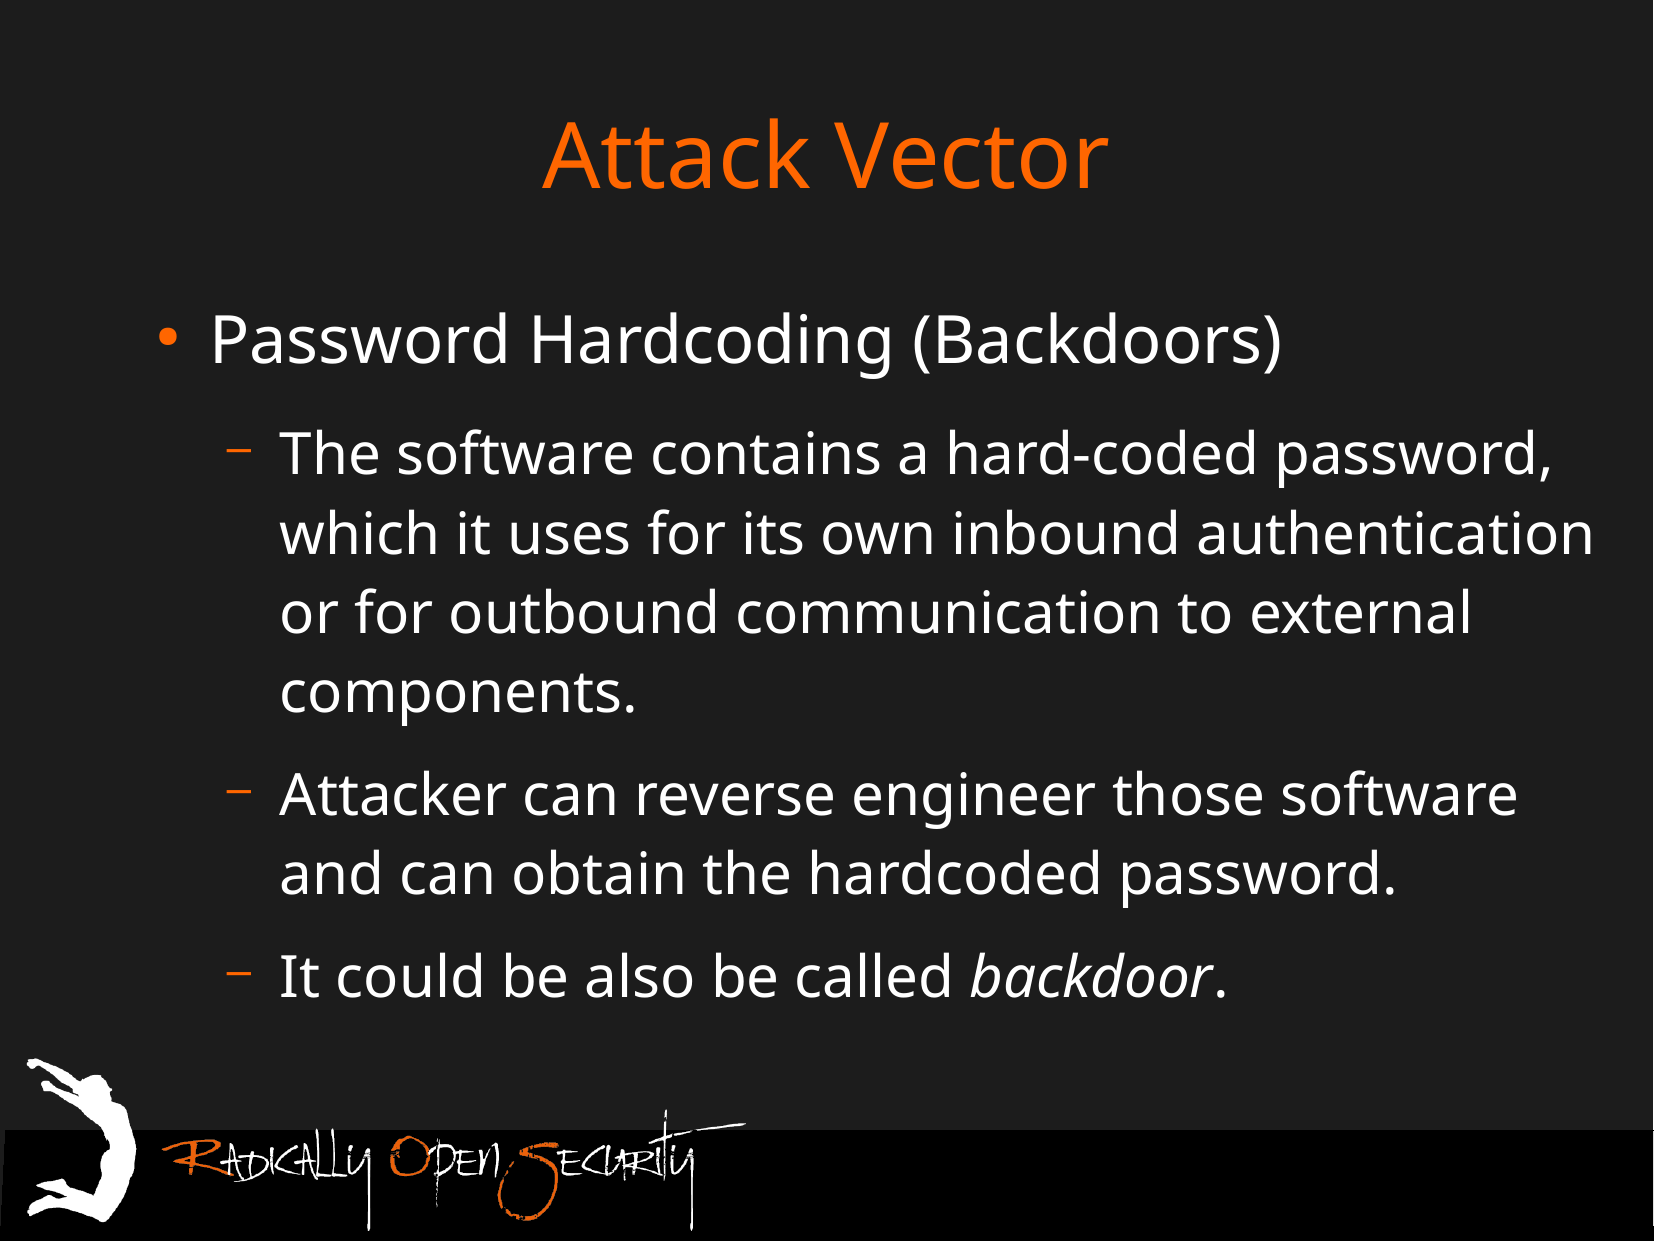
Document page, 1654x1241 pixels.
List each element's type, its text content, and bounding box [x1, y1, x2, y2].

picture [0, 1022, 778, 1241]
title Attack Vector [82, 49, 1571, 257]
list Password Hardcoding (Backdoors) The software contains a hard-coded password, which it uses for its own inbound authentication or for outbound communication to external components. Attacker can reverse engineer those software and can obtain the hardcoded password. It could be also be called backdoor. [138, 292, 1627, 1012]
